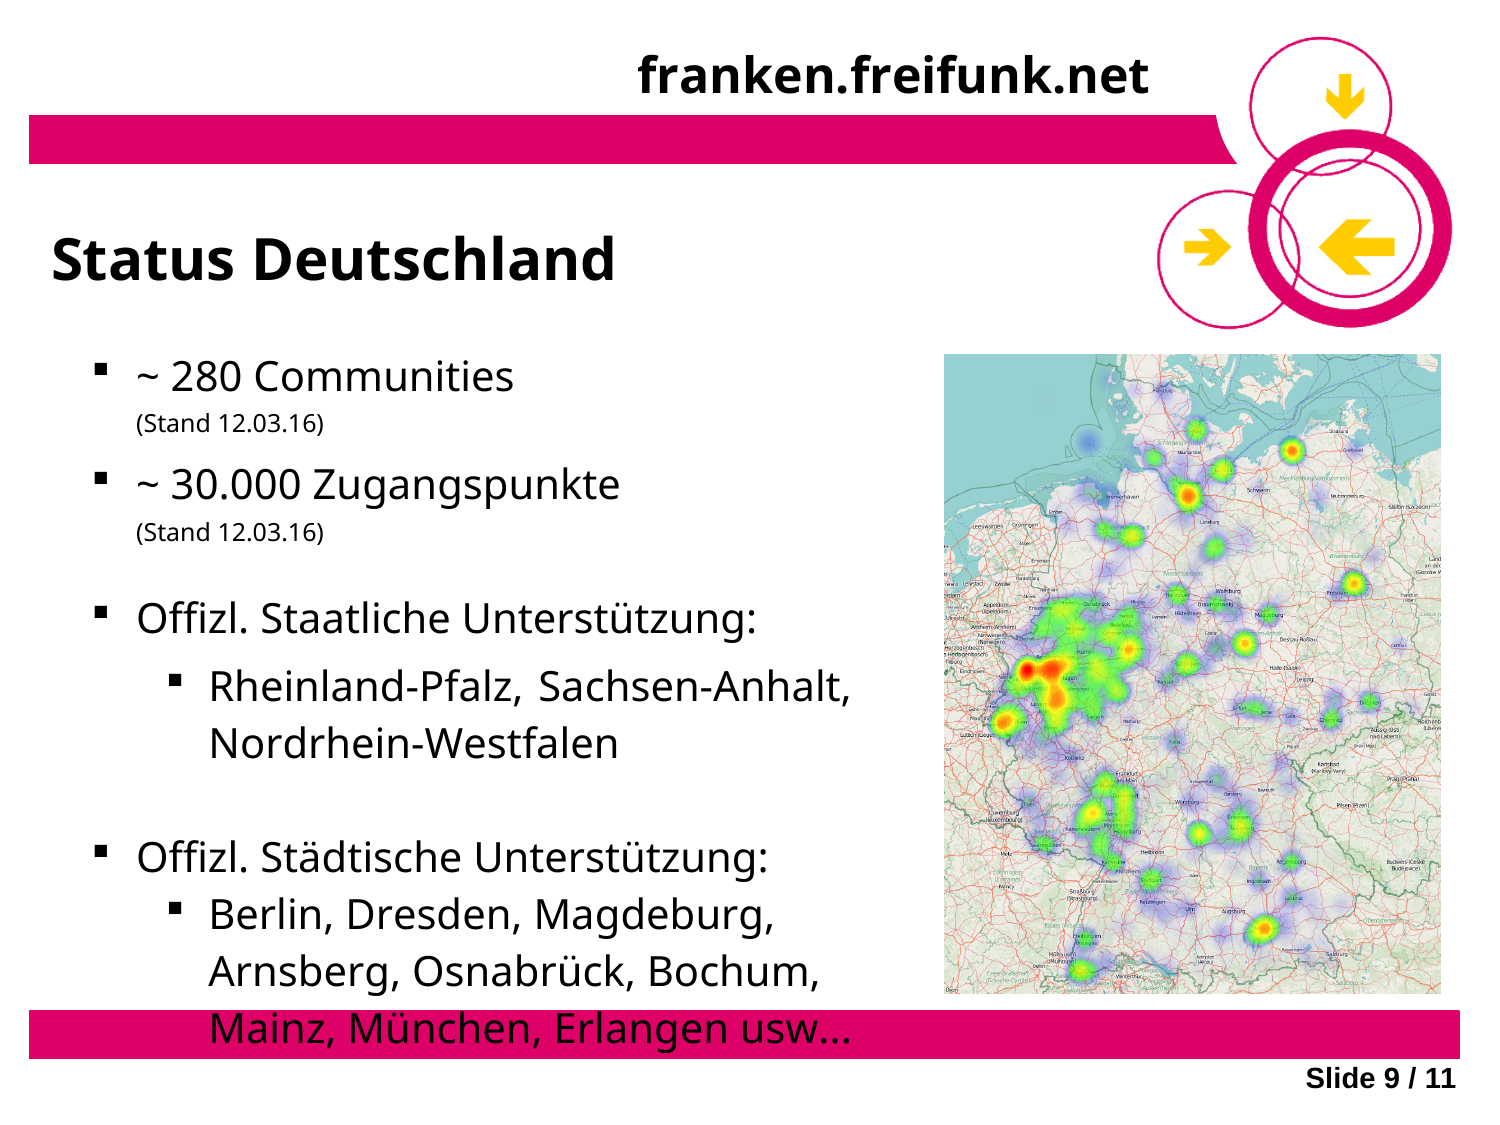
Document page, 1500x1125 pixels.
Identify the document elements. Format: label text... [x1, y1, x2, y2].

text_box Status Deutschland [51, 212, 1123, 292]
text_box ~ 280 Communities (Stand 12.03.16) ~ 30.000 Zugangspunkte (Stand 12.03.16) Offizl. Staatliche Unterstützung: Rheinland-Pfalz, Sachsen-Anhalt, Nordrhein-Westfalen Offizl. Städtische Unterstützung: Berlin, Dresden, Magdeburg, Arnsberg, Osnabrück, Bochum, Mainz, München, Erlangen usw... [61, 342, 1418, 1029]
picture [944, 354, 1441, 994]
picture [1150, 32, 1461, 332]
